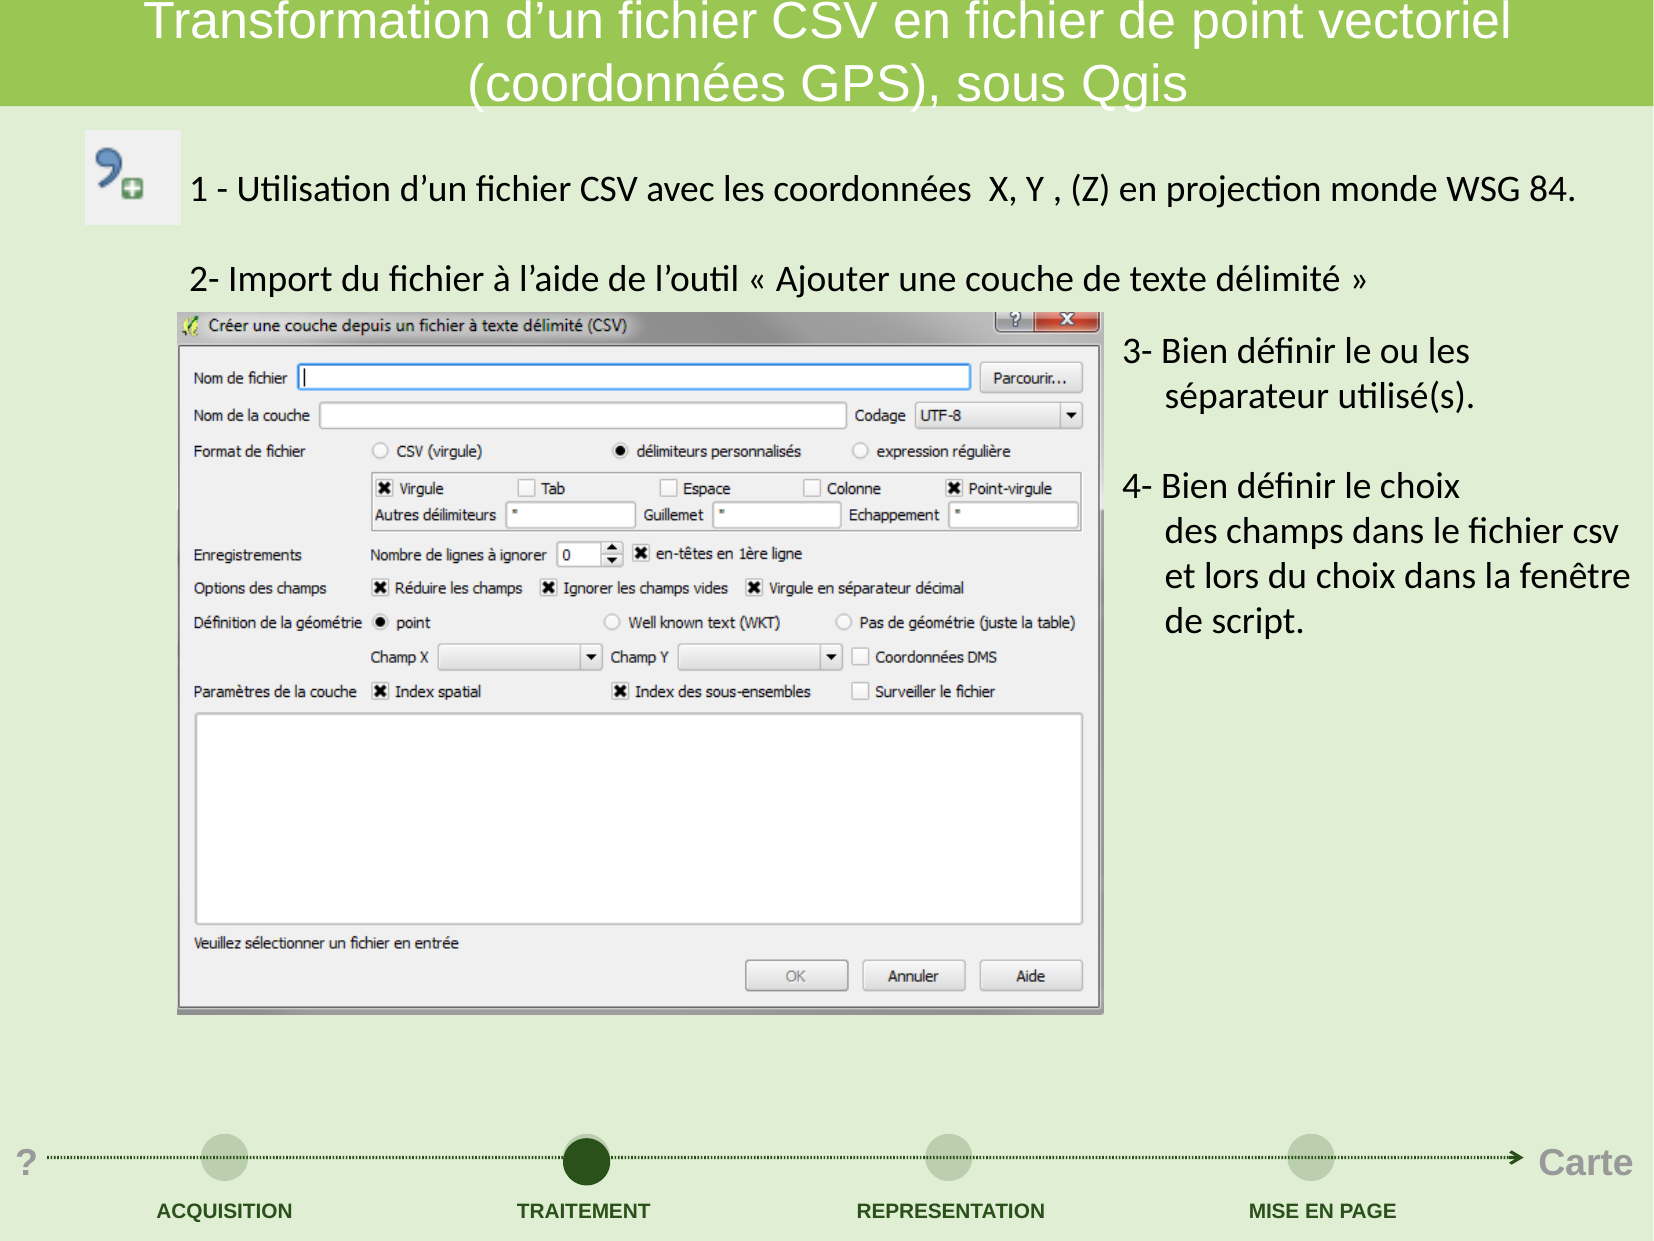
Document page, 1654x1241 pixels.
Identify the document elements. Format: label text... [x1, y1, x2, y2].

text_box TRAITEMENT [502, 1190, 666, 1231]
text_box [200, 1133, 249, 1182]
text_box 1 - Utilisation d’un fichier CSV avec les coordonnées X, Y , (Z) en projection monde WSG 84. 2- Import du fichier à l’aide de l’outil « Ajouter une couche de texte délimité » [174, 156, 1594, 397]
text_box [1287, 1133, 1335, 1182]
title Transformation d’un fichier CSV en fichier de point vectoriel (coordonnées GPS), sous Qgis [85, 0, 1571, 153]
text_box ACQUISITION [141, 1190, 308, 1231]
picture [85, 130, 181, 226]
text_box MISE EN PAGE [1234, 1190, 1412, 1231]
picture [177, 312, 1104, 1015]
text_box 3- Bien définir le ou les séparateur utilisé(s). 4- Bien définir le choix des champs dans le fichier csv et lors du choix dans la fenêtre de script. [1107, 319, 1654, 649]
text_box REPRESENTATION [841, 1190, 1060, 1231]
text_box Carte [1523, 1130, 1649, 1190]
text_box [562, 1133, 611, 1186]
text_box ? [0, 1130, 54, 1190]
text_box [925, 1133, 973, 1182]
